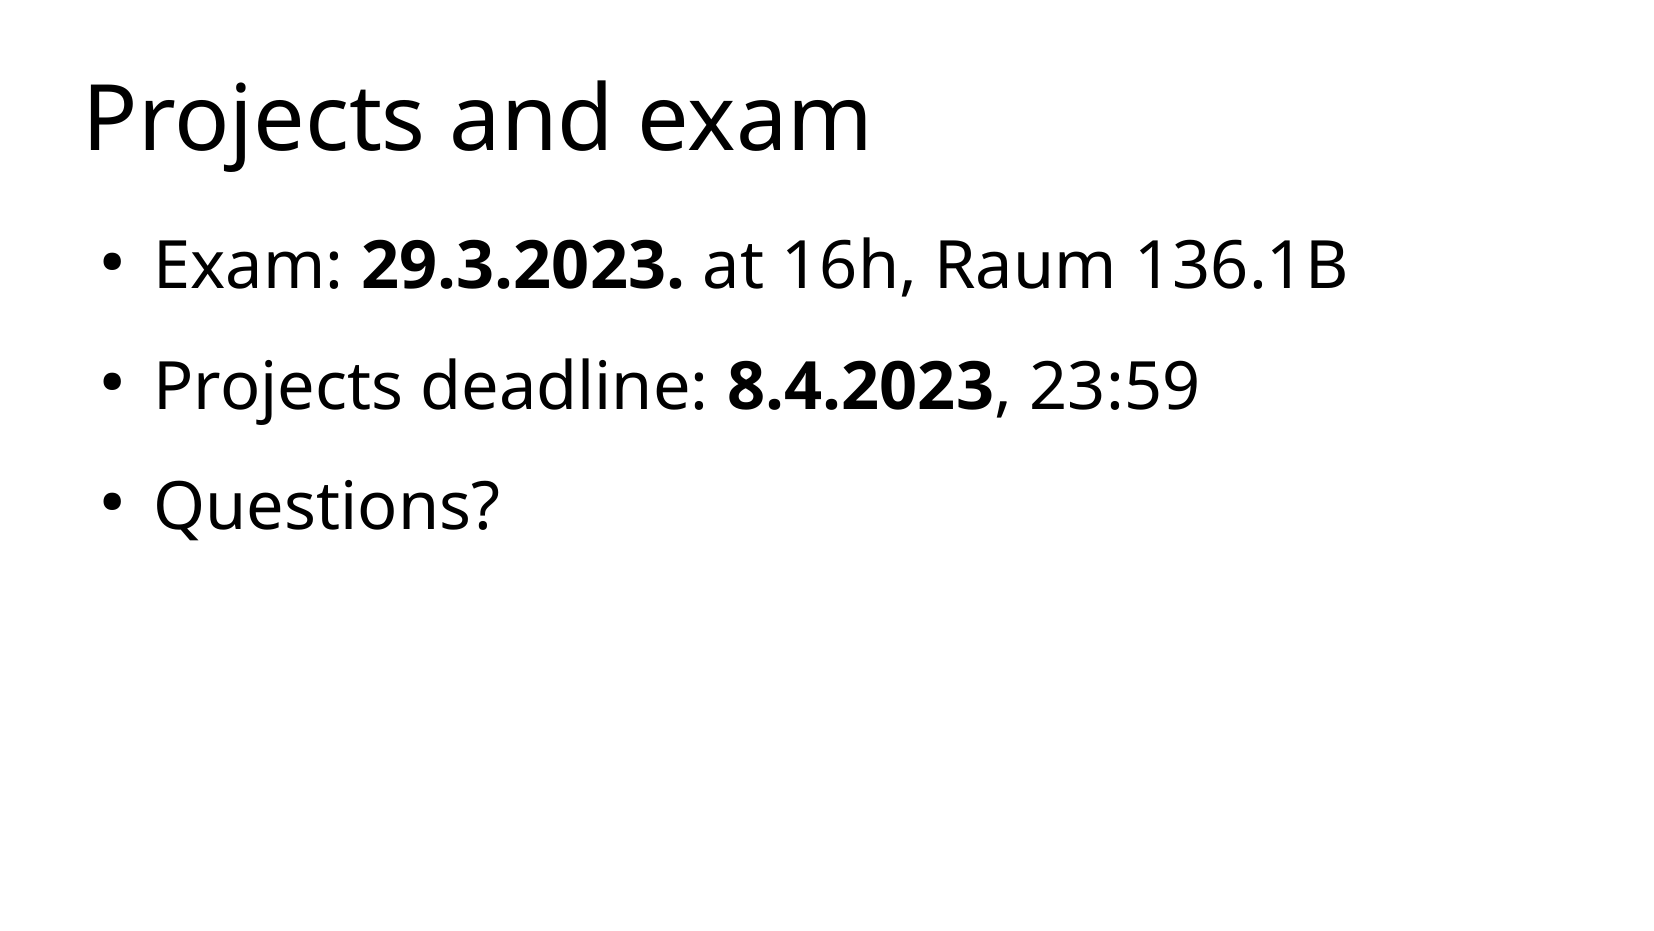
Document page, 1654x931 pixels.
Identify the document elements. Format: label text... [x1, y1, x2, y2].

list Exam: 29.3.2023. at 16h, Raum 136.1B Projects deadline: 8.4.2023, 23:59 Questions? [82, 217, 1571, 758]
title Projects and exam [82, 37, 1571, 193]
